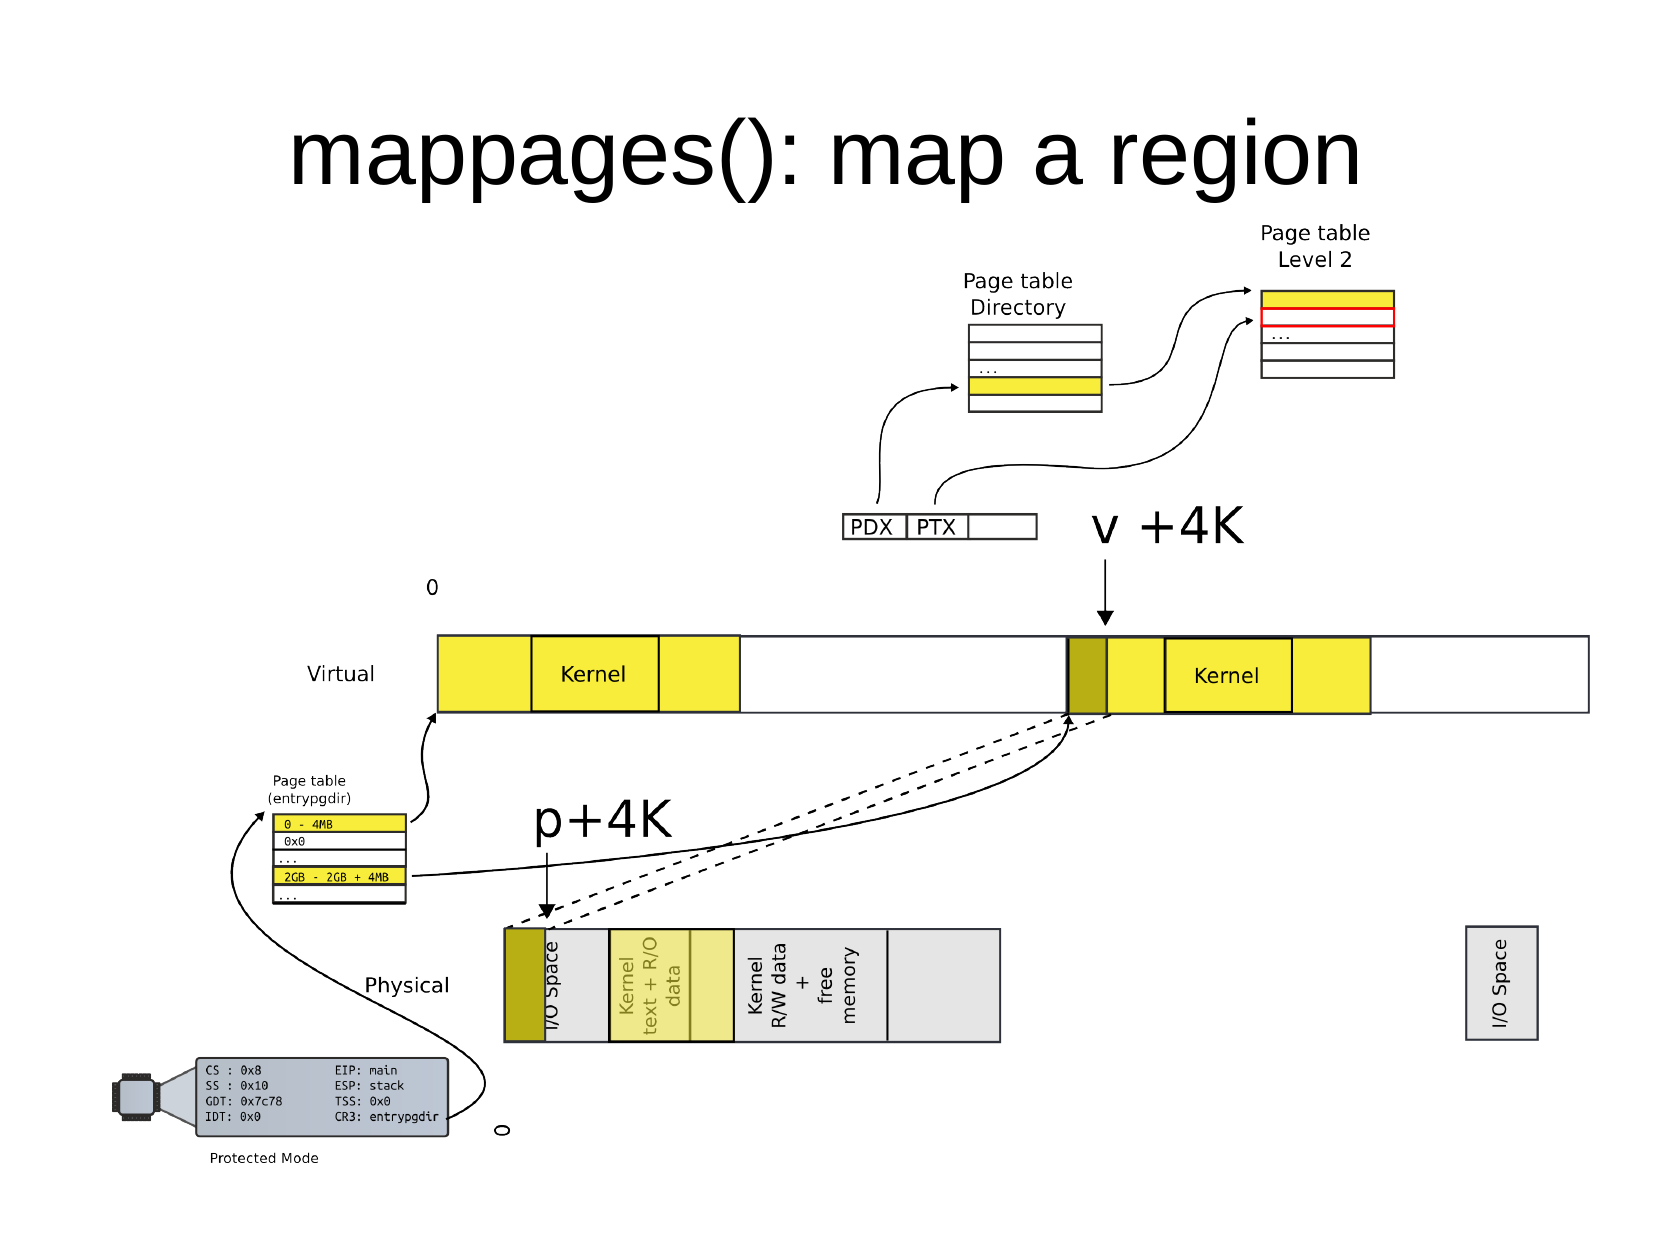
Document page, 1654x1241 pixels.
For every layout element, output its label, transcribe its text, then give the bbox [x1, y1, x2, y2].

picture [112, 224, 1590, 1163]
title mappages(): map a region [82, 49, 1571, 257]
